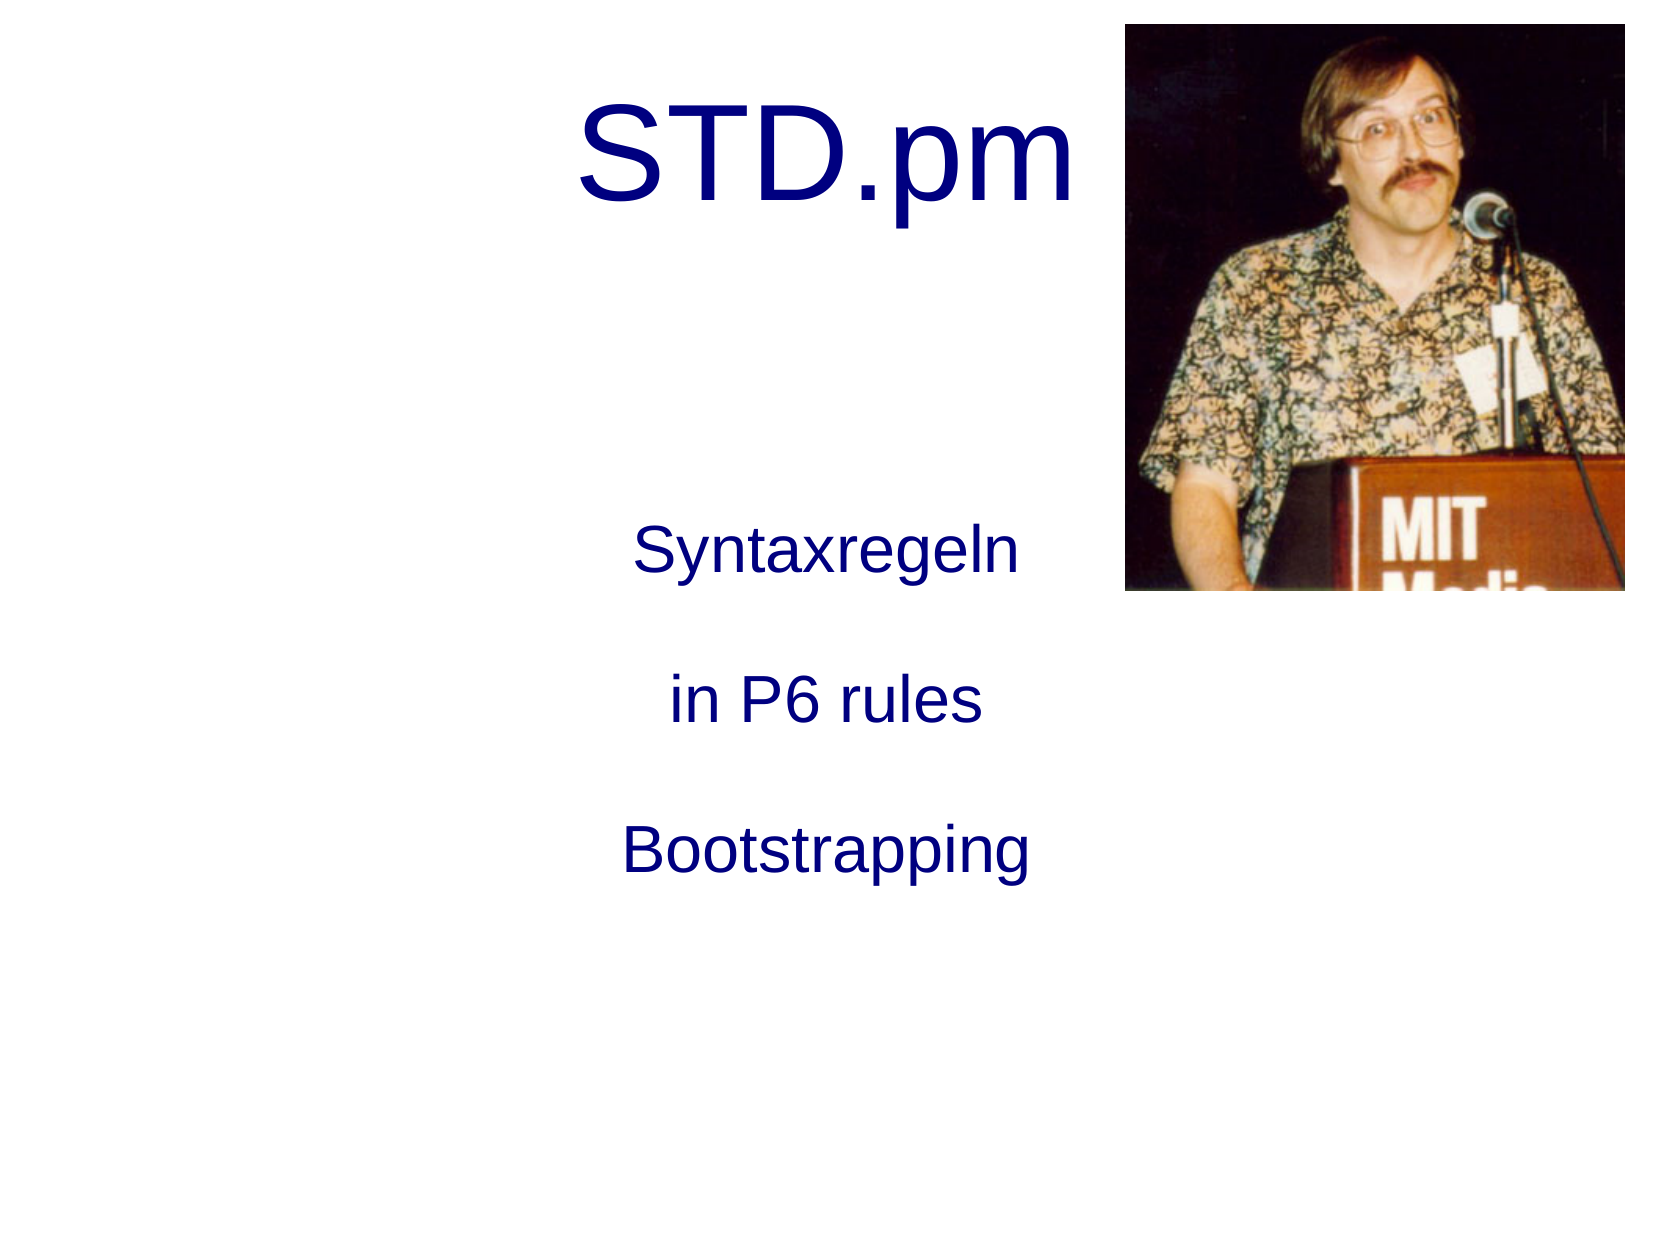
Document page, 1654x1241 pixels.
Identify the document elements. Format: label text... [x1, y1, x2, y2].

title STD.pm [82, 49, 1125, 257]
picture [1125, 24, 1625, 591]
subtitle Syntaxregeln in P6 rules Bootstrapping [82, 290, 1571, 1109]
